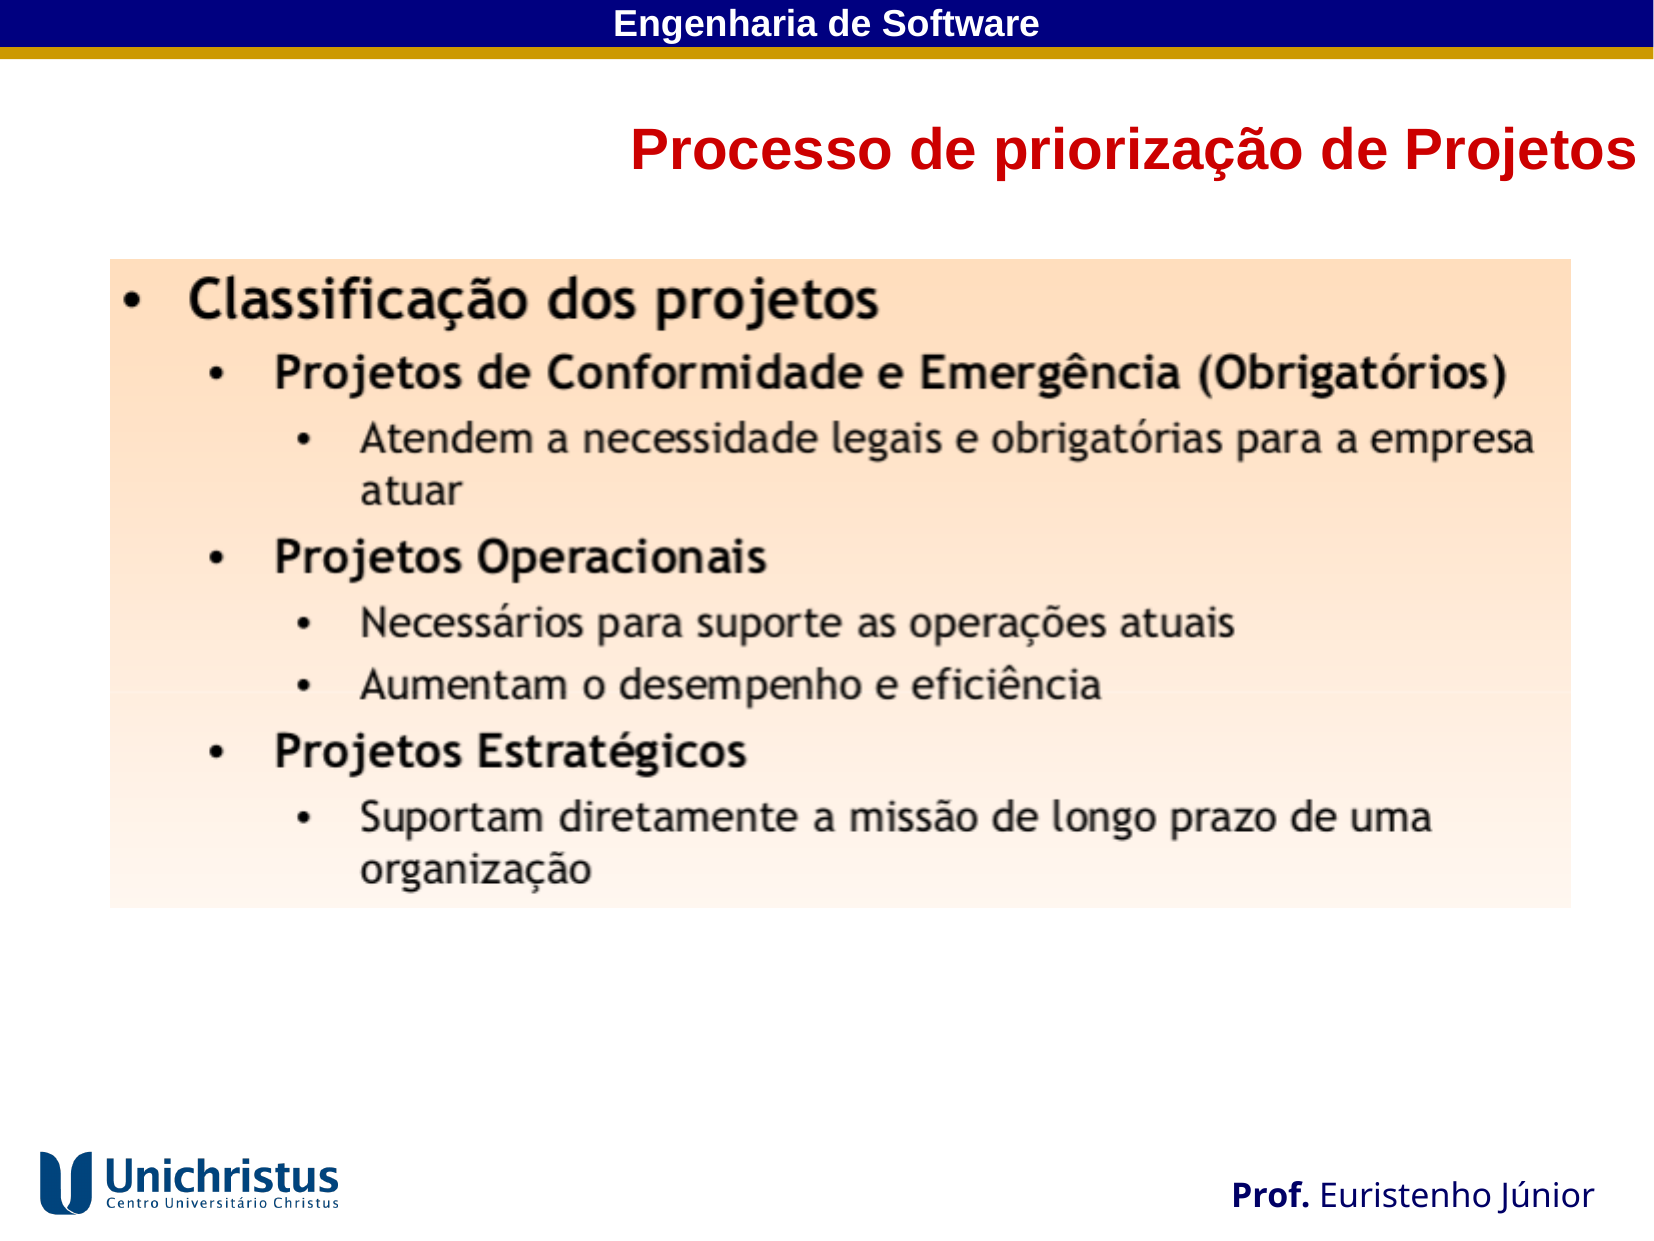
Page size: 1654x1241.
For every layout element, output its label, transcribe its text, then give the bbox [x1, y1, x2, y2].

text_box Processo de priorização de Projetos [615, 109, 1654, 189]
text_box Prof. Euristenho Júnior [1216, 1163, 1654, 1224]
text_box [0, 47, 1654, 60]
picture [35, 1148, 343, 1217]
text_box Engenharia de Software [0, 0, 1654, 47]
picture [110, 259, 1571, 908]
